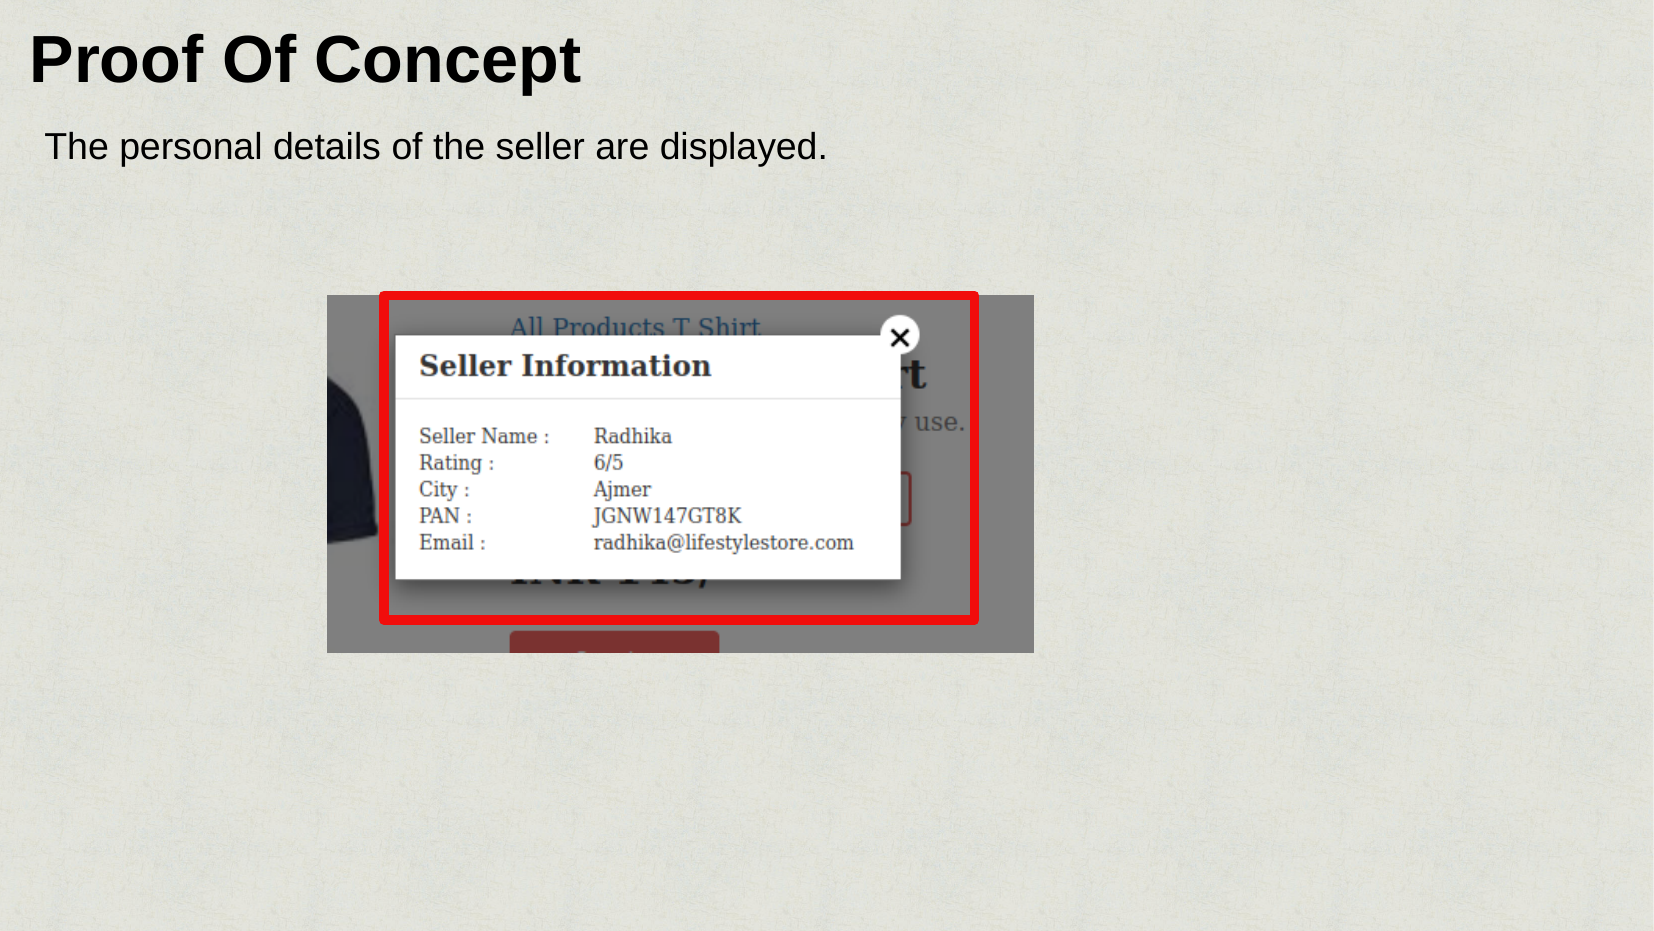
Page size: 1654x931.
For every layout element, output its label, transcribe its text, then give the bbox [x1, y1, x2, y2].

title Proof Of Concept [29, 0, 1518, 119]
picture [0, 0, 1654, 931]
text_box The personal details of the seller are displayed. [29, 118, 1506, 217]
